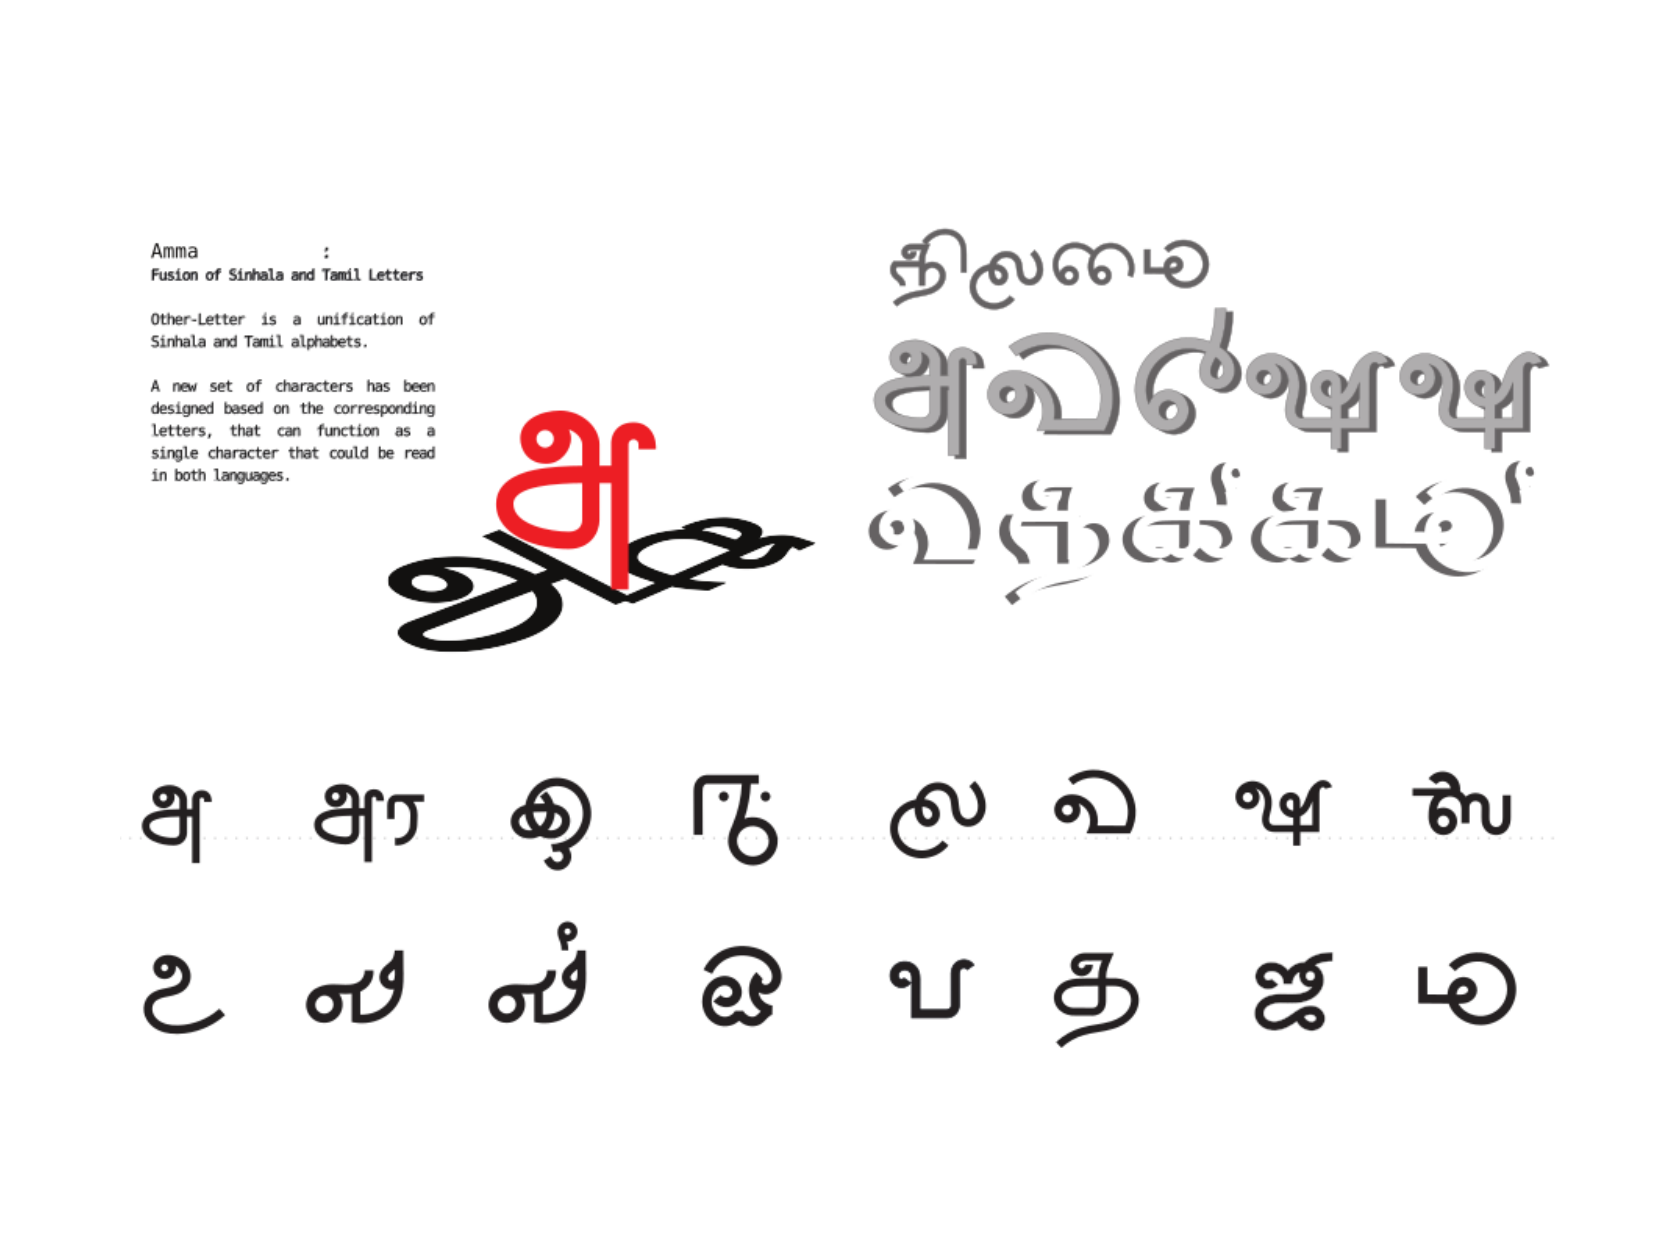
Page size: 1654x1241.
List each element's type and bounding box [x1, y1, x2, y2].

picture [120, 209, 1559, 1073]
